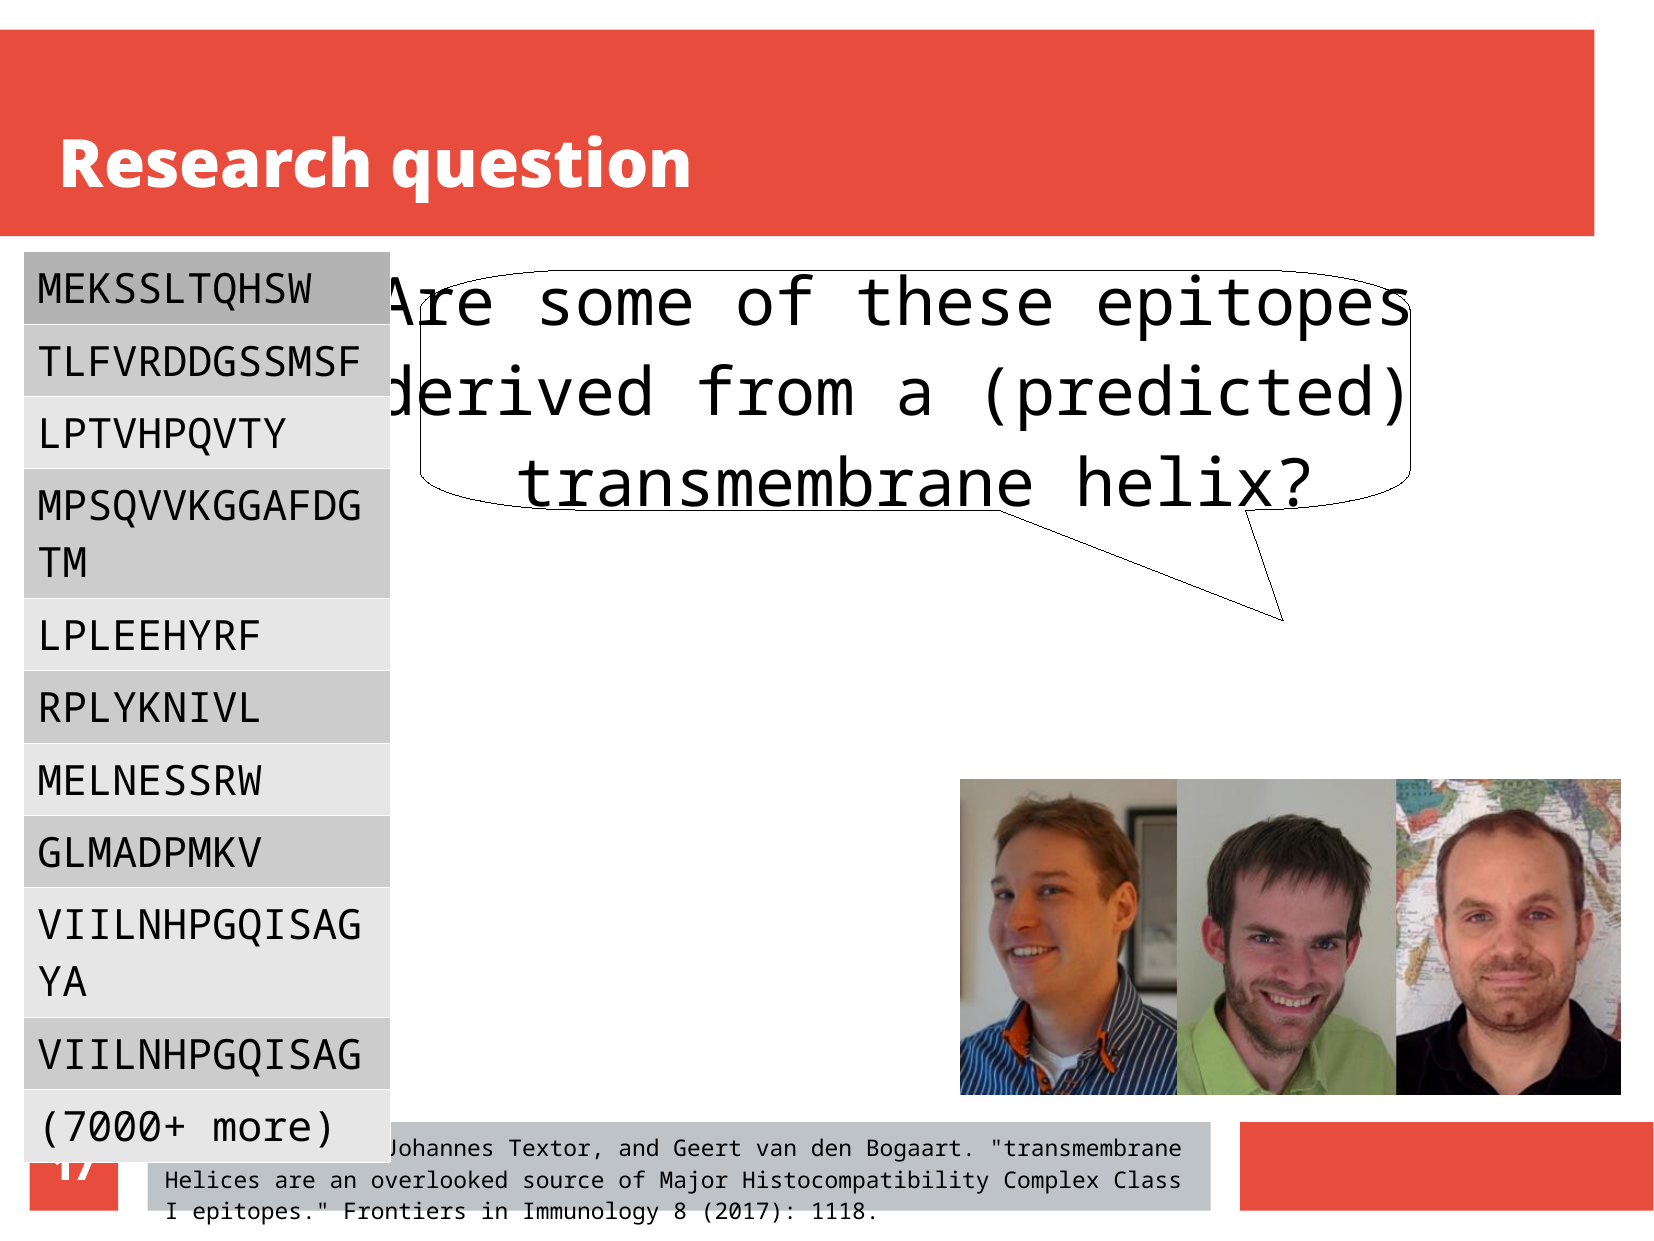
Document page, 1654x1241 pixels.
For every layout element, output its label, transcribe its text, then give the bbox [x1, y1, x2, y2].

text_box Are some of these epitopes derived from a (predicted) transmembrane helix? [420, 270, 1411, 621]
text_box Bianchi, Frans, Johannes Textor, and Geert van den Bogaart. "transmembrane Helices are an overlooked source of Major Histocompatibility Complex Class I epitopes." Frontiers in Immunology 8 (2017): 1118. [150, 1125, 1201, 1209]
table_cell LPLEEHYRF [24, 599, 390, 670]
table_cell MPSQVVKGGAFDGTM [24, 469, 390, 598]
picture [960, 779, 1621, 1096]
table_header MEKSSLTQHSW [24, 252, 390, 324]
table_cell (7000+ more) [24, 1090, 390, 1162]
table_cell TLFVRDDGSSMSF [24, 325, 390, 396]
table_cell VIILNHPGQISAGYA [24, 888, 390, 1017]
table_cell GLMADPMKV [24, 816, 390, 887]
title Research question [59, 59, 1595, 207]
table_cell RPLYKNIVL [24, 671, 390, 743]
table_cell MELNESSRW [24, 744, 390, 815]
table_cell LPTVHPQVTY [24, 397, 390, 468]
table_cell VIILNHPGQISAG [24, 1018, 390, 1089]
